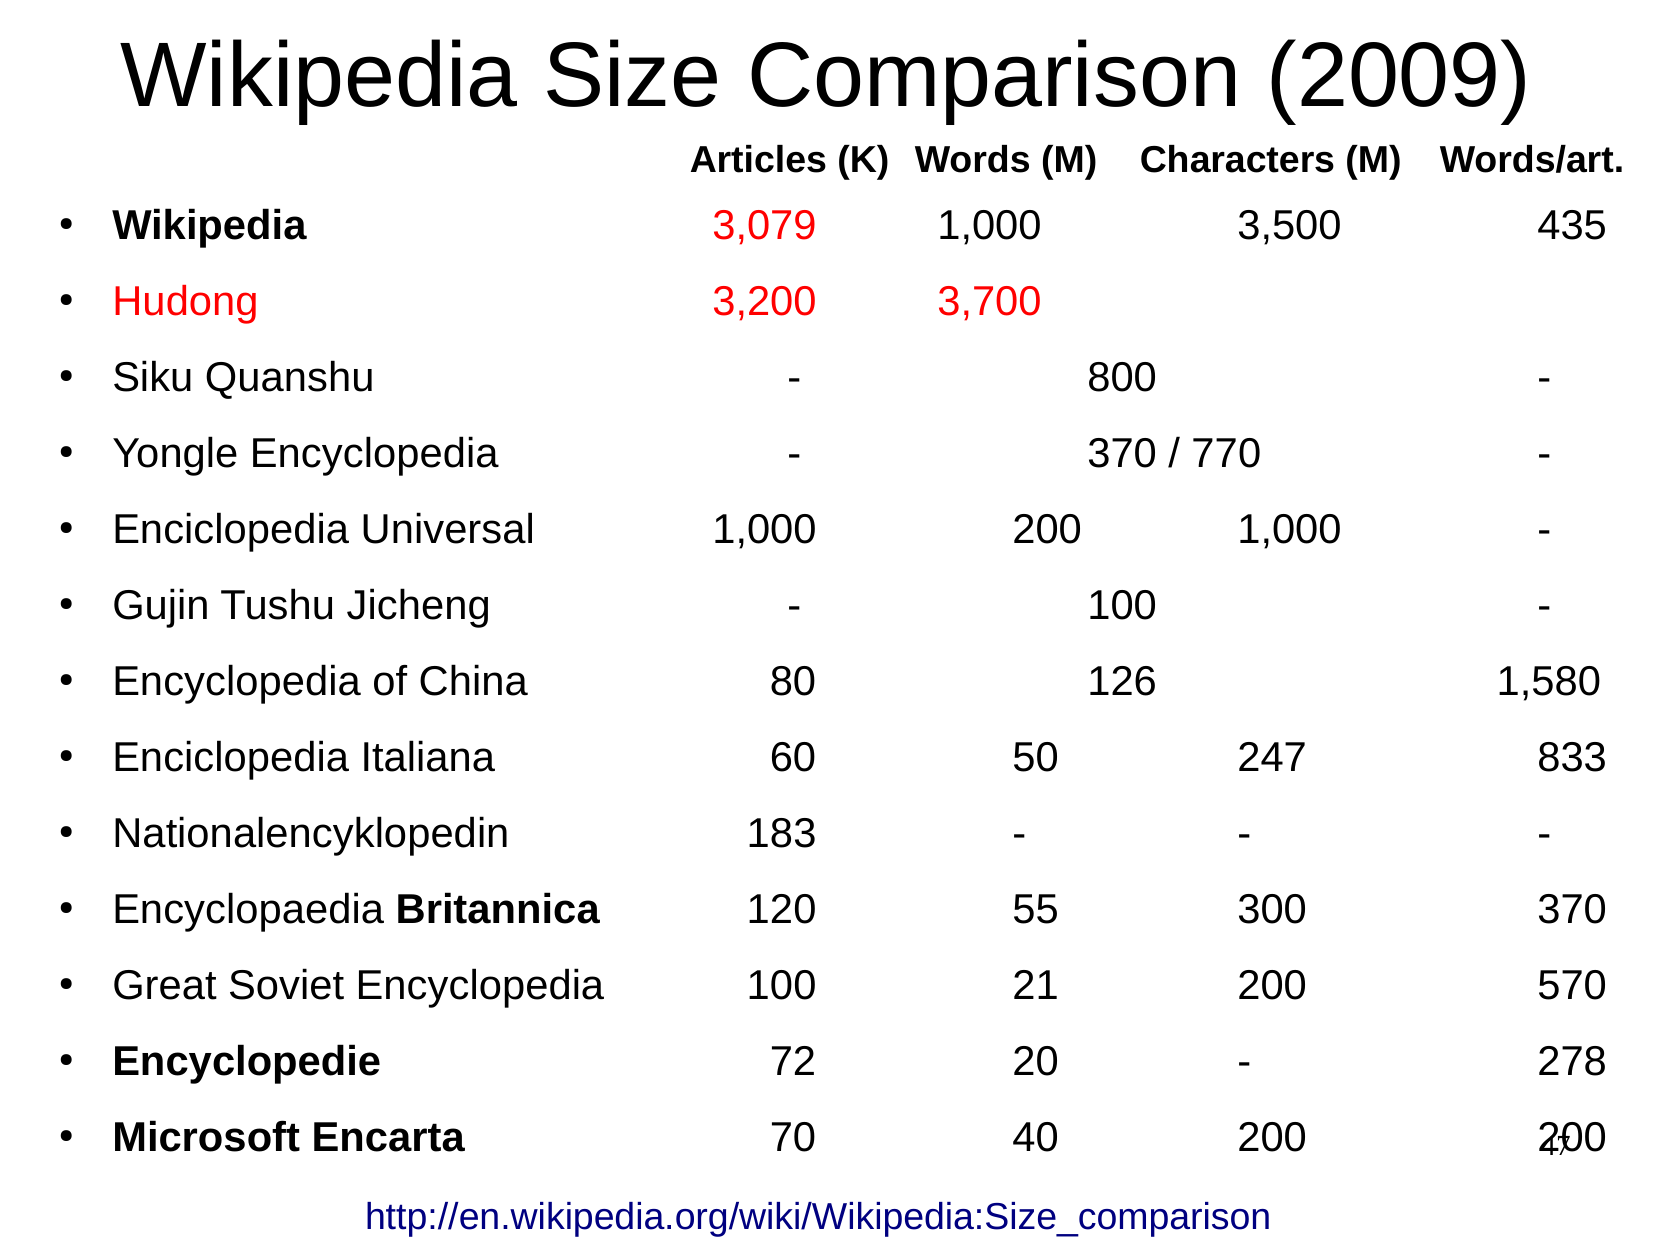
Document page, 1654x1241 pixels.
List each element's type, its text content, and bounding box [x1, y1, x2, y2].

title Wikipedia Size Comparison (2009) [82, 19, 1571, 131]
text_box Articles (K) Words (M) Characters (M) Words/art. [675, 131, 1654, 189]
list Wikipedia 3,079 1,000 3,500 435 Hudong 3,200 3,700 Siku Quanshu - 800 - Yongle Encyclopedia - 370 / 770 - Enciclopedia Universal 1,000 200 1,000 - Gujin Tushu Jicheng - 100 - Encyclopedia of China 80 126 1,580 Enciclopedia Italiana 60 50 247 833 Nationalencyklopedin 183 - - - Encyclopaedia Britannica 120 55 300 370 Great Soviet Encyclopedia 100 21 200 570 Encyclopedie 72 20 - 278 Microsoft Encarta 70 40 200 200 [41, 201, 1613, 1161]
text_box http://en.wikipedia.org/wiki/Wikipedia:Size_comparisons [350, 1188, 1304, 1241]
